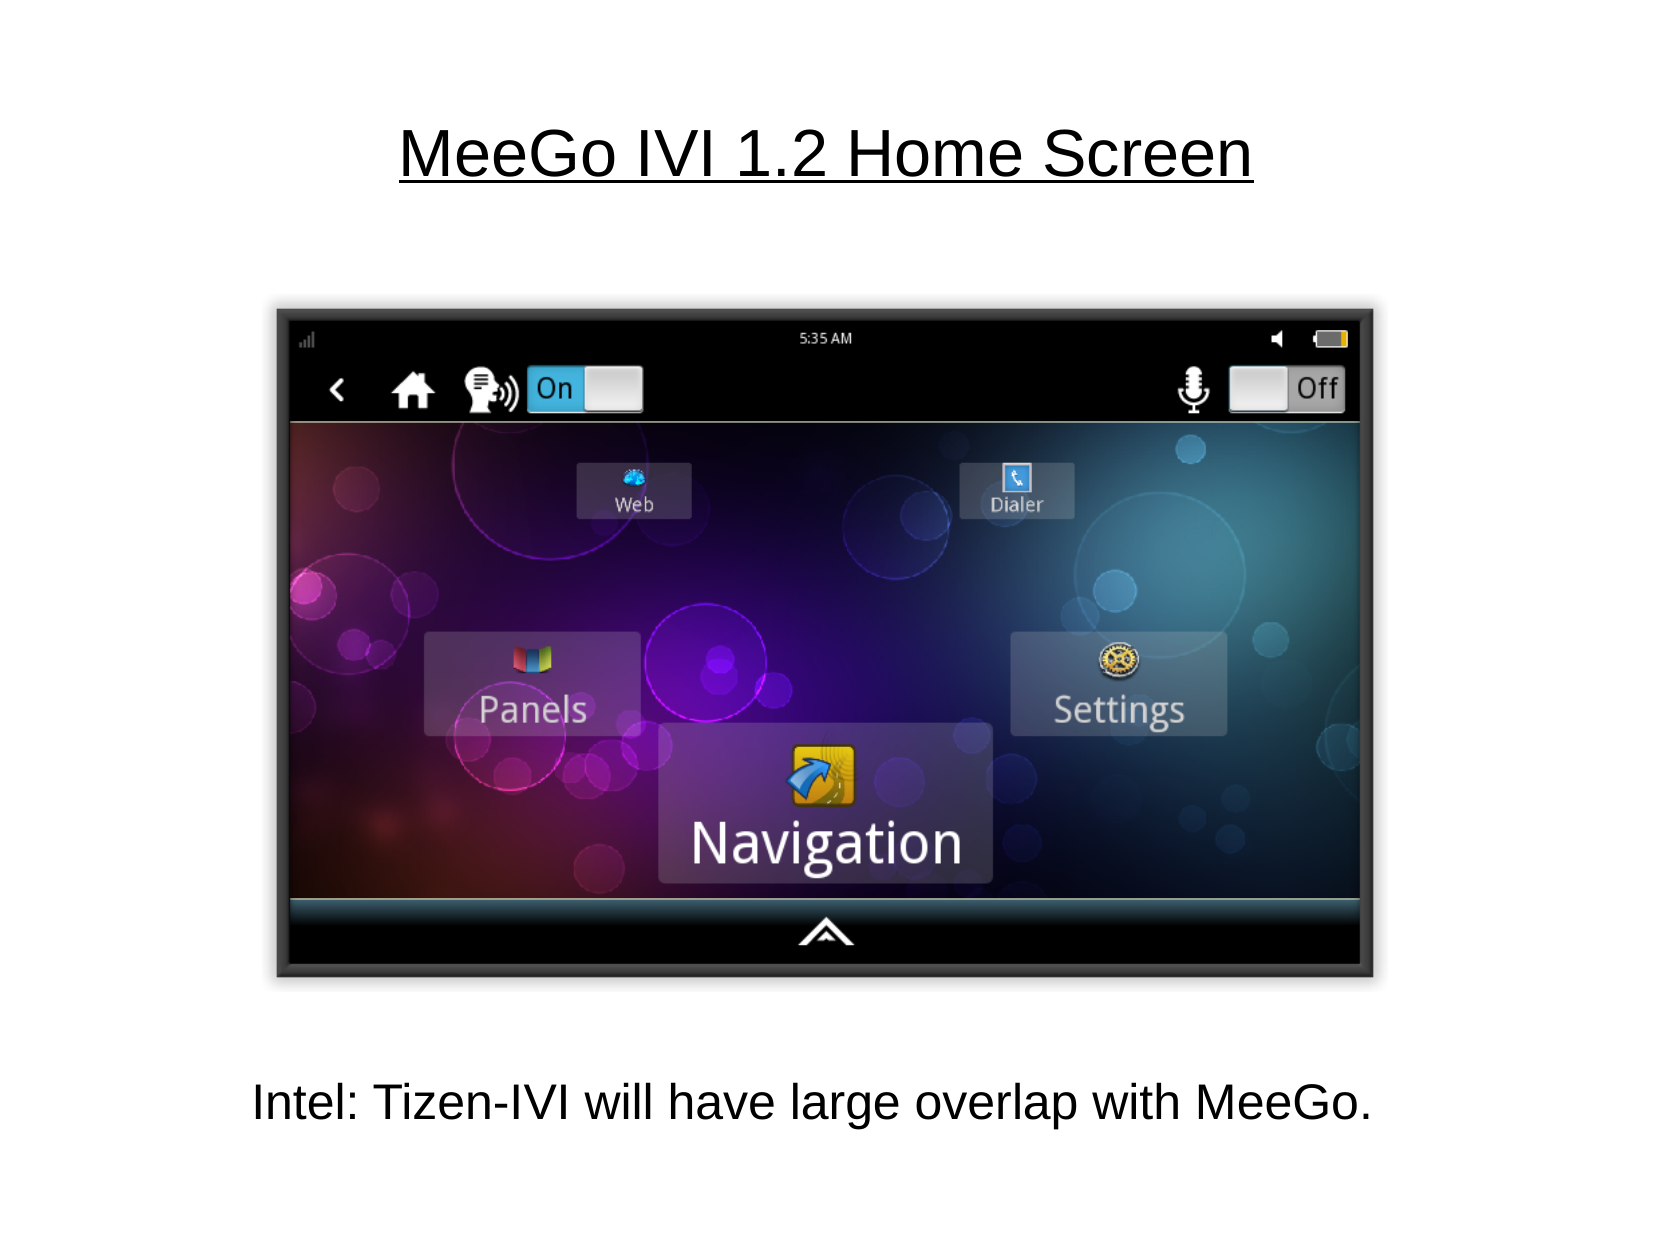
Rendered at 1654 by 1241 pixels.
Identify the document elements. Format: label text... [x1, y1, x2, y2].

text_box Intel: Tizen-IVI will have large overlap with MeeGo. [236, 1067, 1391, 1138]
picture [226, 262, 1427, 1024]
title MeeGo IVI 1.2 Home Screen [82, 49, 1571, 257]
